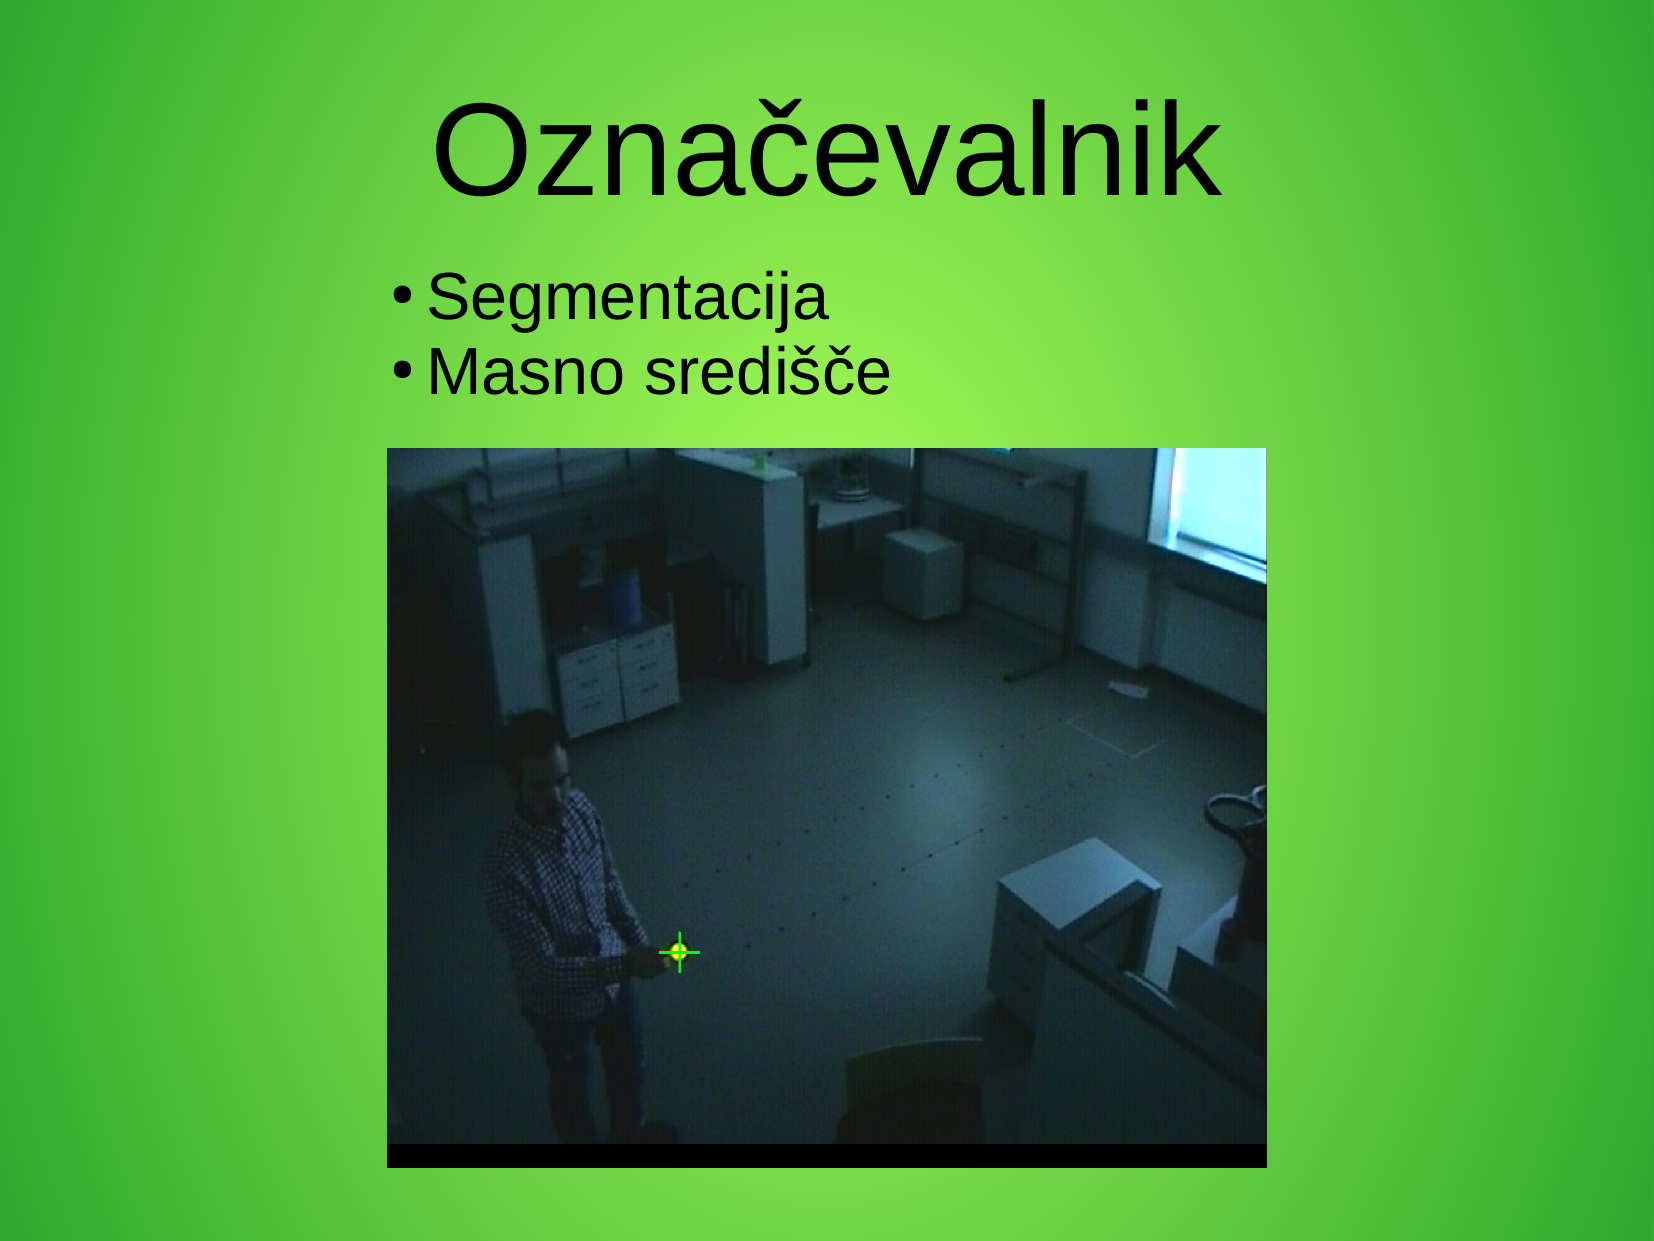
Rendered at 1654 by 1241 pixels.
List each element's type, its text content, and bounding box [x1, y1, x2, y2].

picture [387, 448, 1267, 1169]
title Označevalnik [82, 47, 1571, 252]
text_box Segmentacija Masno središče [375, 251, 910, 417]
